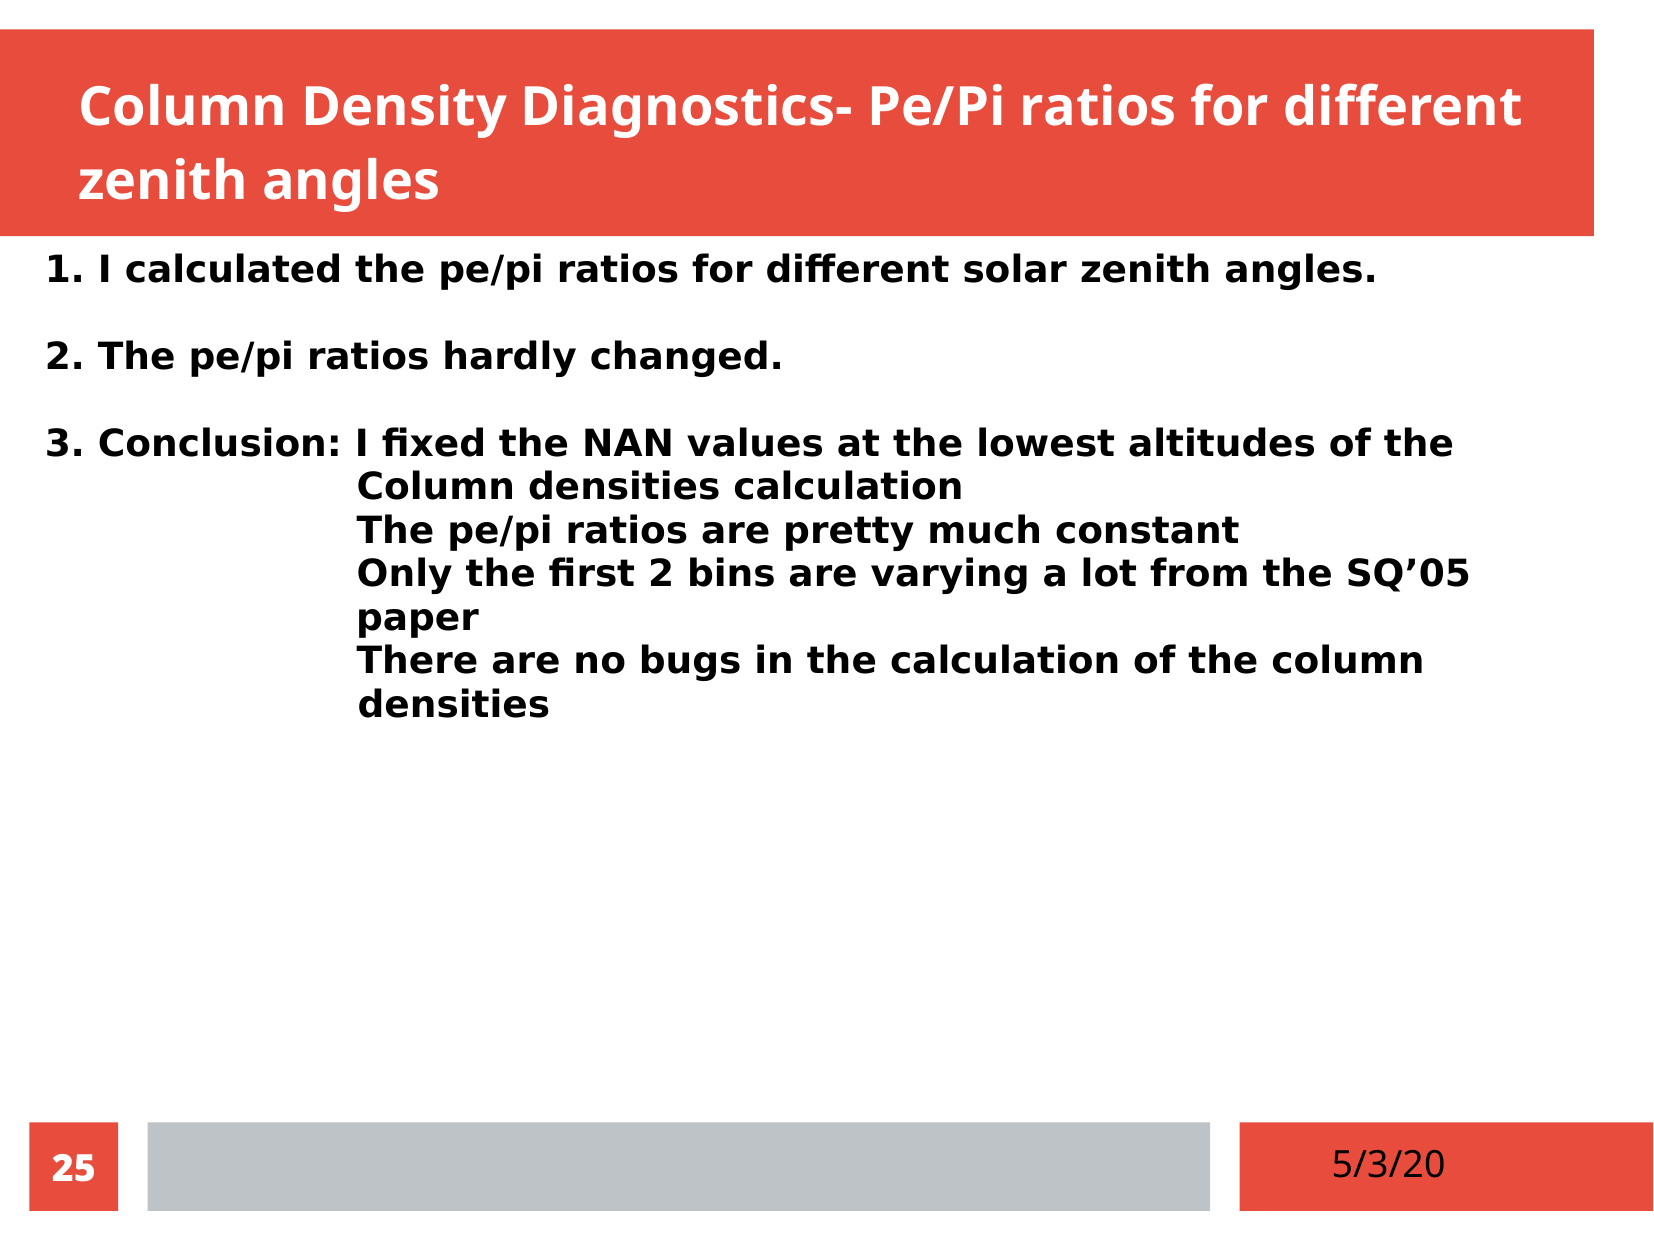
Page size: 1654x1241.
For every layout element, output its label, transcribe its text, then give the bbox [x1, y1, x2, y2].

text_box 5/3/20 [1316, 1130, 1500, 1201]
text_box 1. I calculated the pe/pi ratios for different solar zenith angles. 2. The pe/pi ratios hardly changed. 3. Conclusion: I fixed the NAN values at the lowest altitudes of the Column densities calculation The pe/pi ratios are pretty much constant Only the first 2 bins are varying a lot from the SQ’05 paper There are no bugs in the calculation of the column densities [30, 240, 1496, 778]
text_box Column Density Diagnostics- Pe/Pi ratios for different zenith angles [63, 60, 1591, 201]
